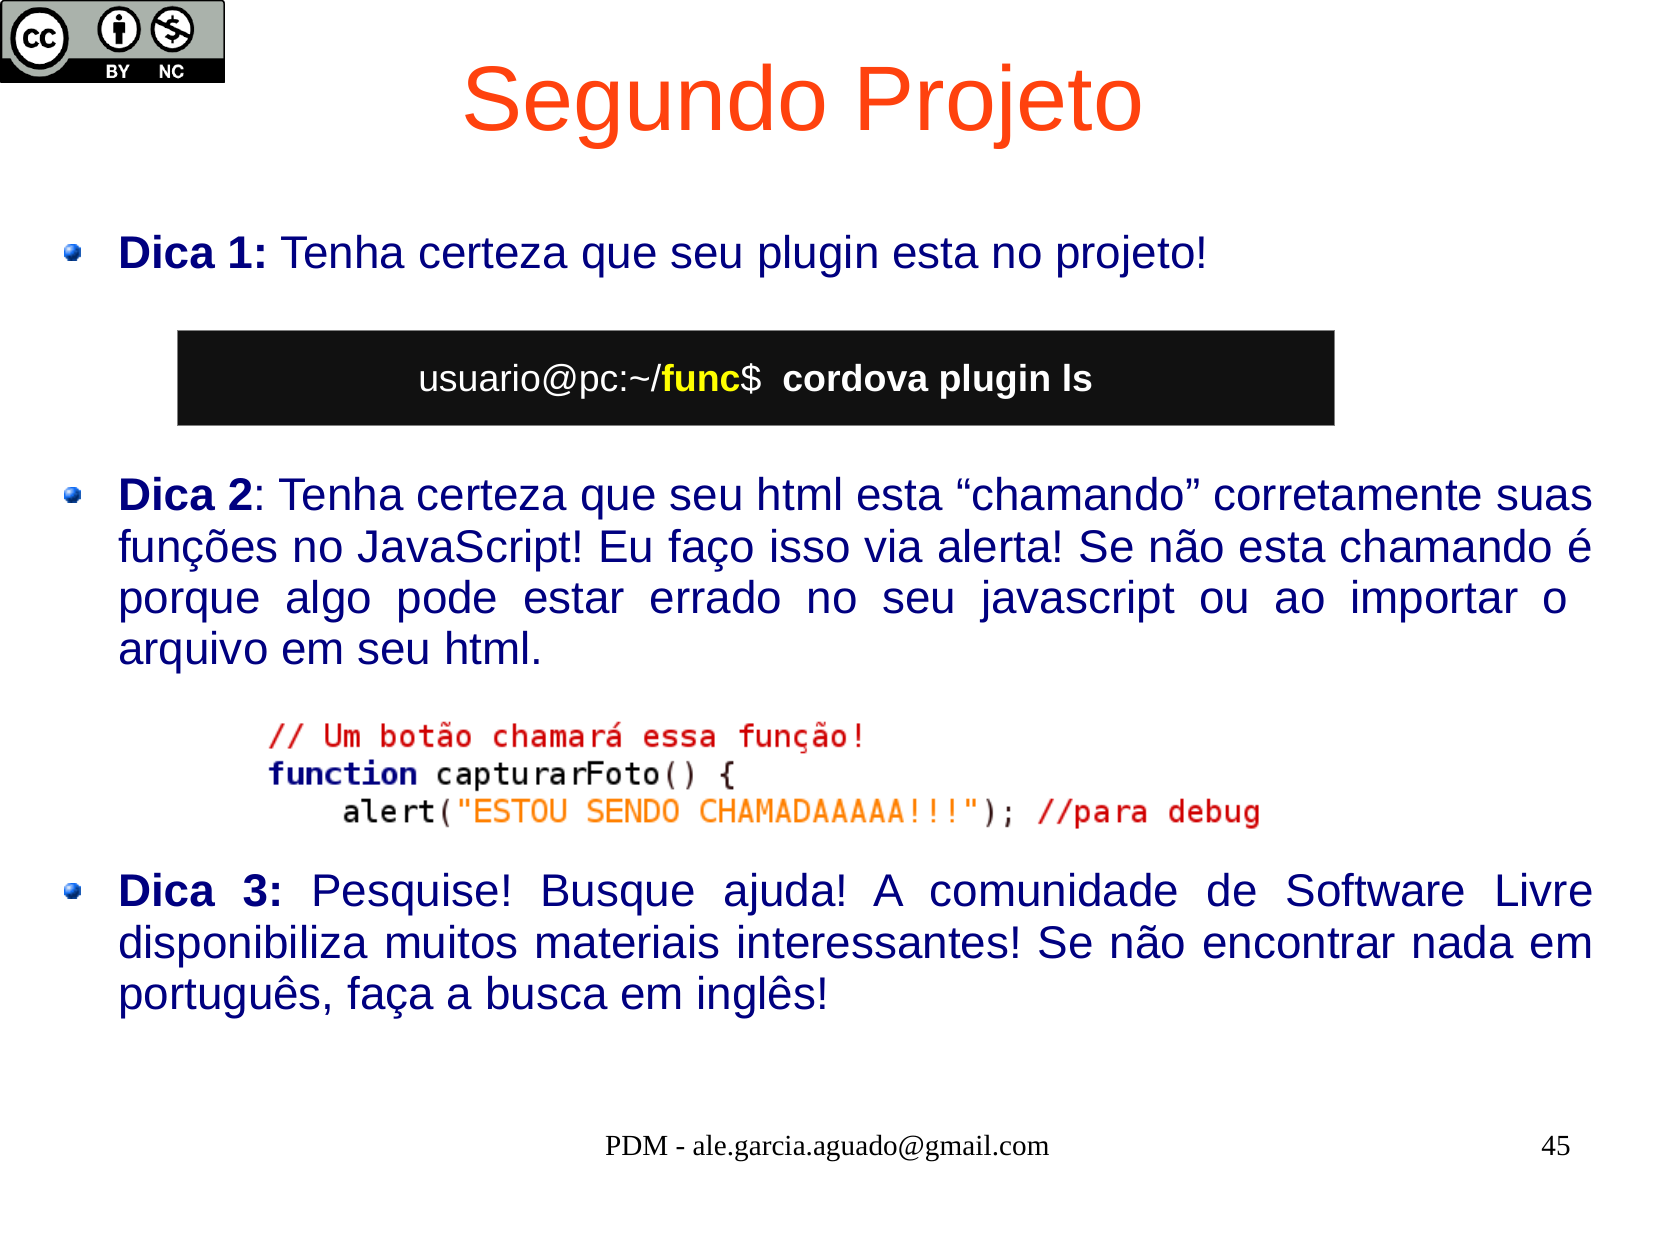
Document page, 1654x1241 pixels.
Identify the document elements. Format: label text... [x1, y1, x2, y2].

title Segundo Projeto [59, 31, 1548, 166]
picture [0, 0, 225, 83]
list Dica 1: Tenha certeza que seu plugin esta no projeto! Dica 2: Tenha certeza que seu html esta “chamando” corretamente suas funções no JavaScript! Eu faço isso via alerta! Se não esta chamando é porque algo pode estar errado no seu javascript ou ao importar o arquivo em seu html. Dica 3: Pesquise! Busque ajuda! A comunidade de Software Livre disponibiliza muitos materiais interessantes! Se não encontrar nada em português, faça a busca em inglês! [47, 226, 1595, 1028]
text_box usuario@pc:~/func$ cordova plugin ls [177, 330, 1335, 426]
picture [224, 708, 1312, 854]
